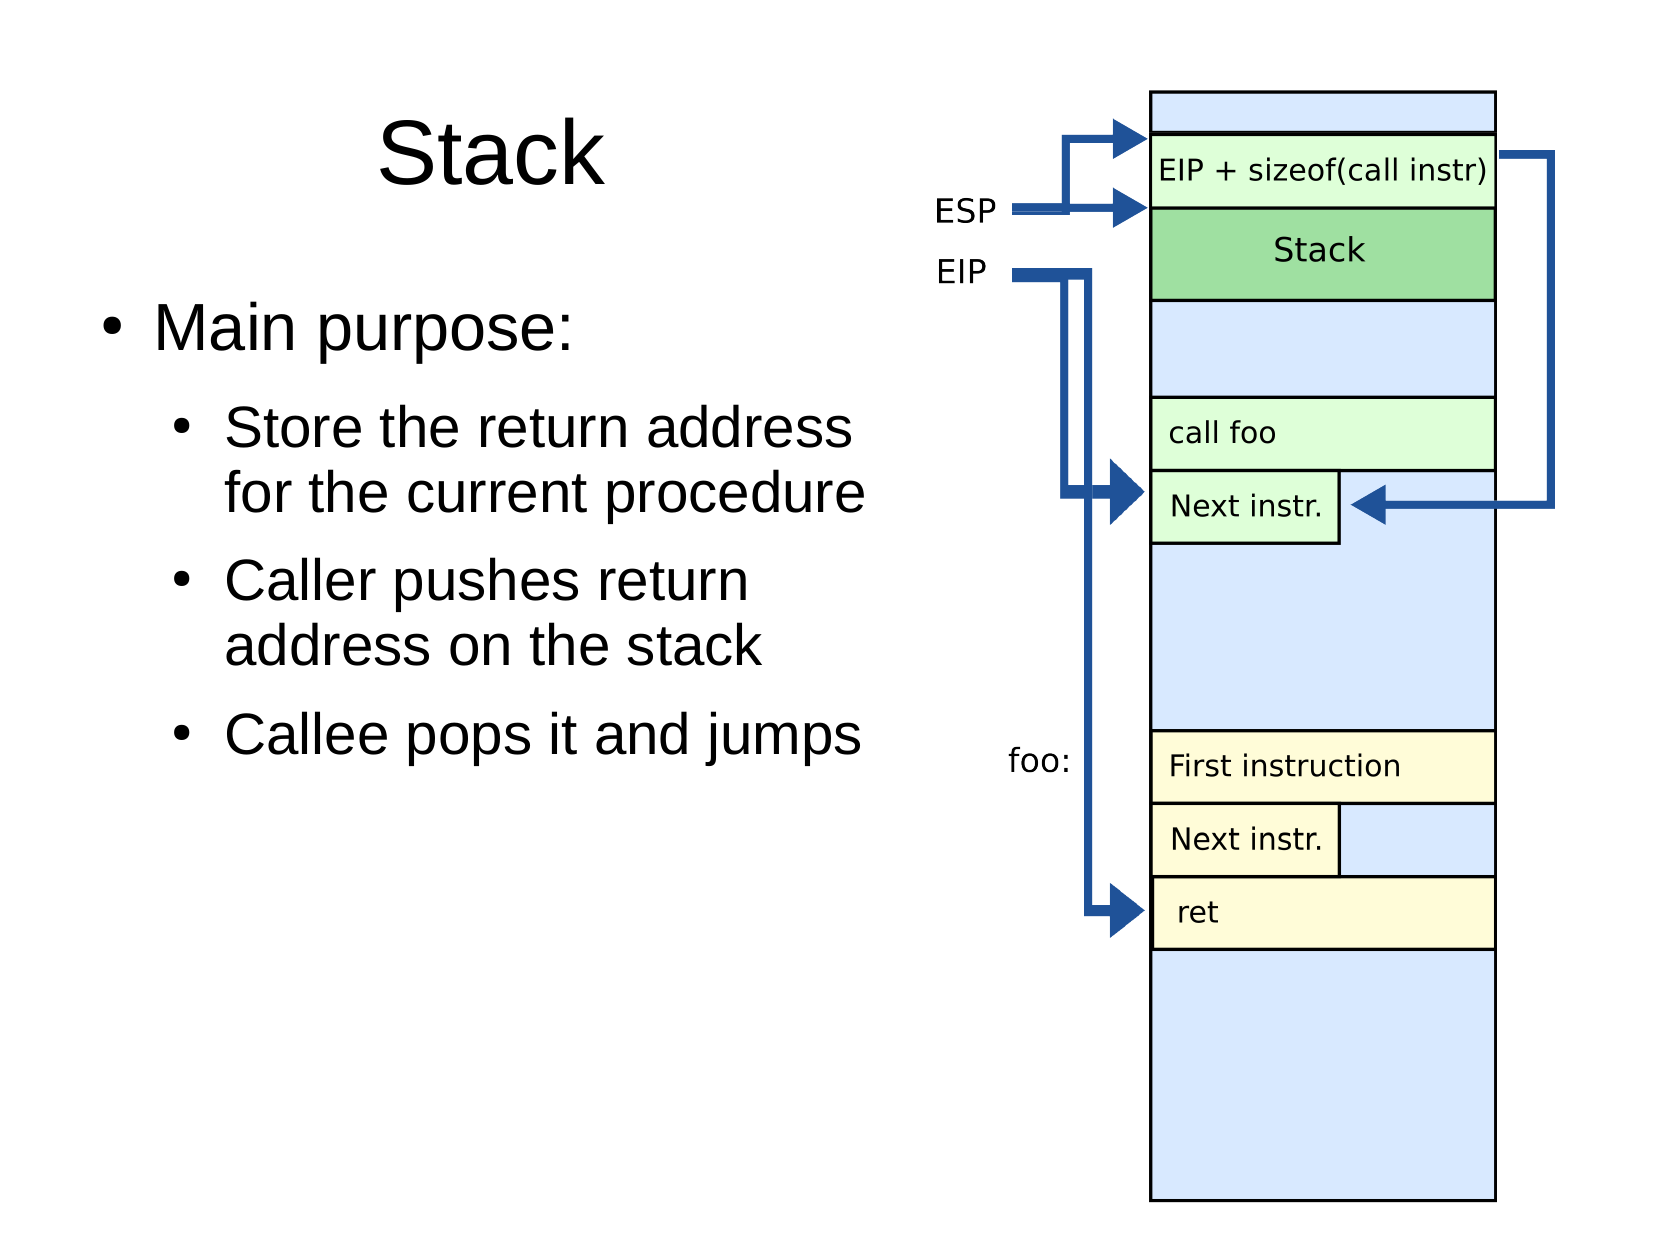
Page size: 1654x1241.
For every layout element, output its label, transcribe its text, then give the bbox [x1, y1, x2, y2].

title Stack [82, 49, 901, 257]
picture [937, 80, 1555, 1212]
list Main purpose: Store the return address for the current procedure Caller pushes return address on the stack Callee pops it and jumps [82, 290, 901, 1010]
